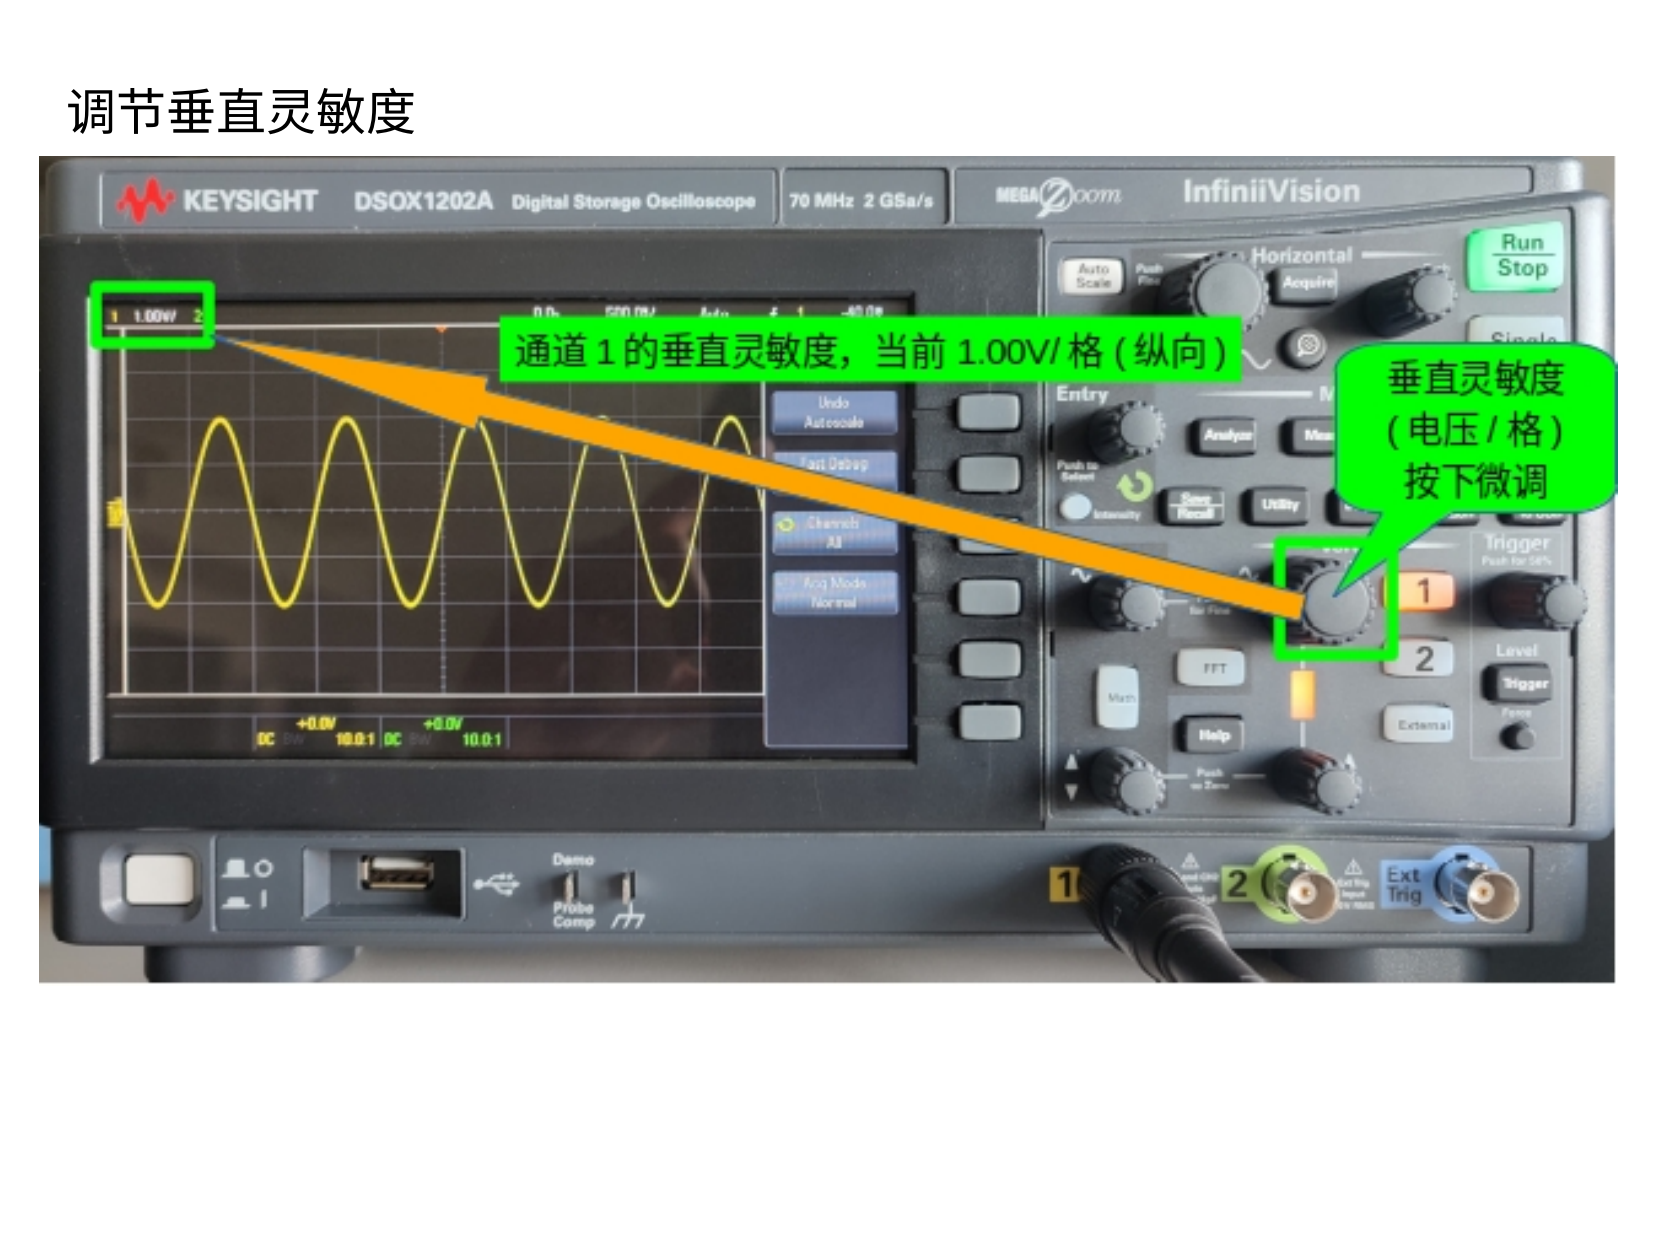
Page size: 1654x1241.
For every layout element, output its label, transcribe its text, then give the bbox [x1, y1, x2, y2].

picture [39, 156, 1618, 986]
text_box 调节垂直灵敏度 [52, 65, 586, 148]
